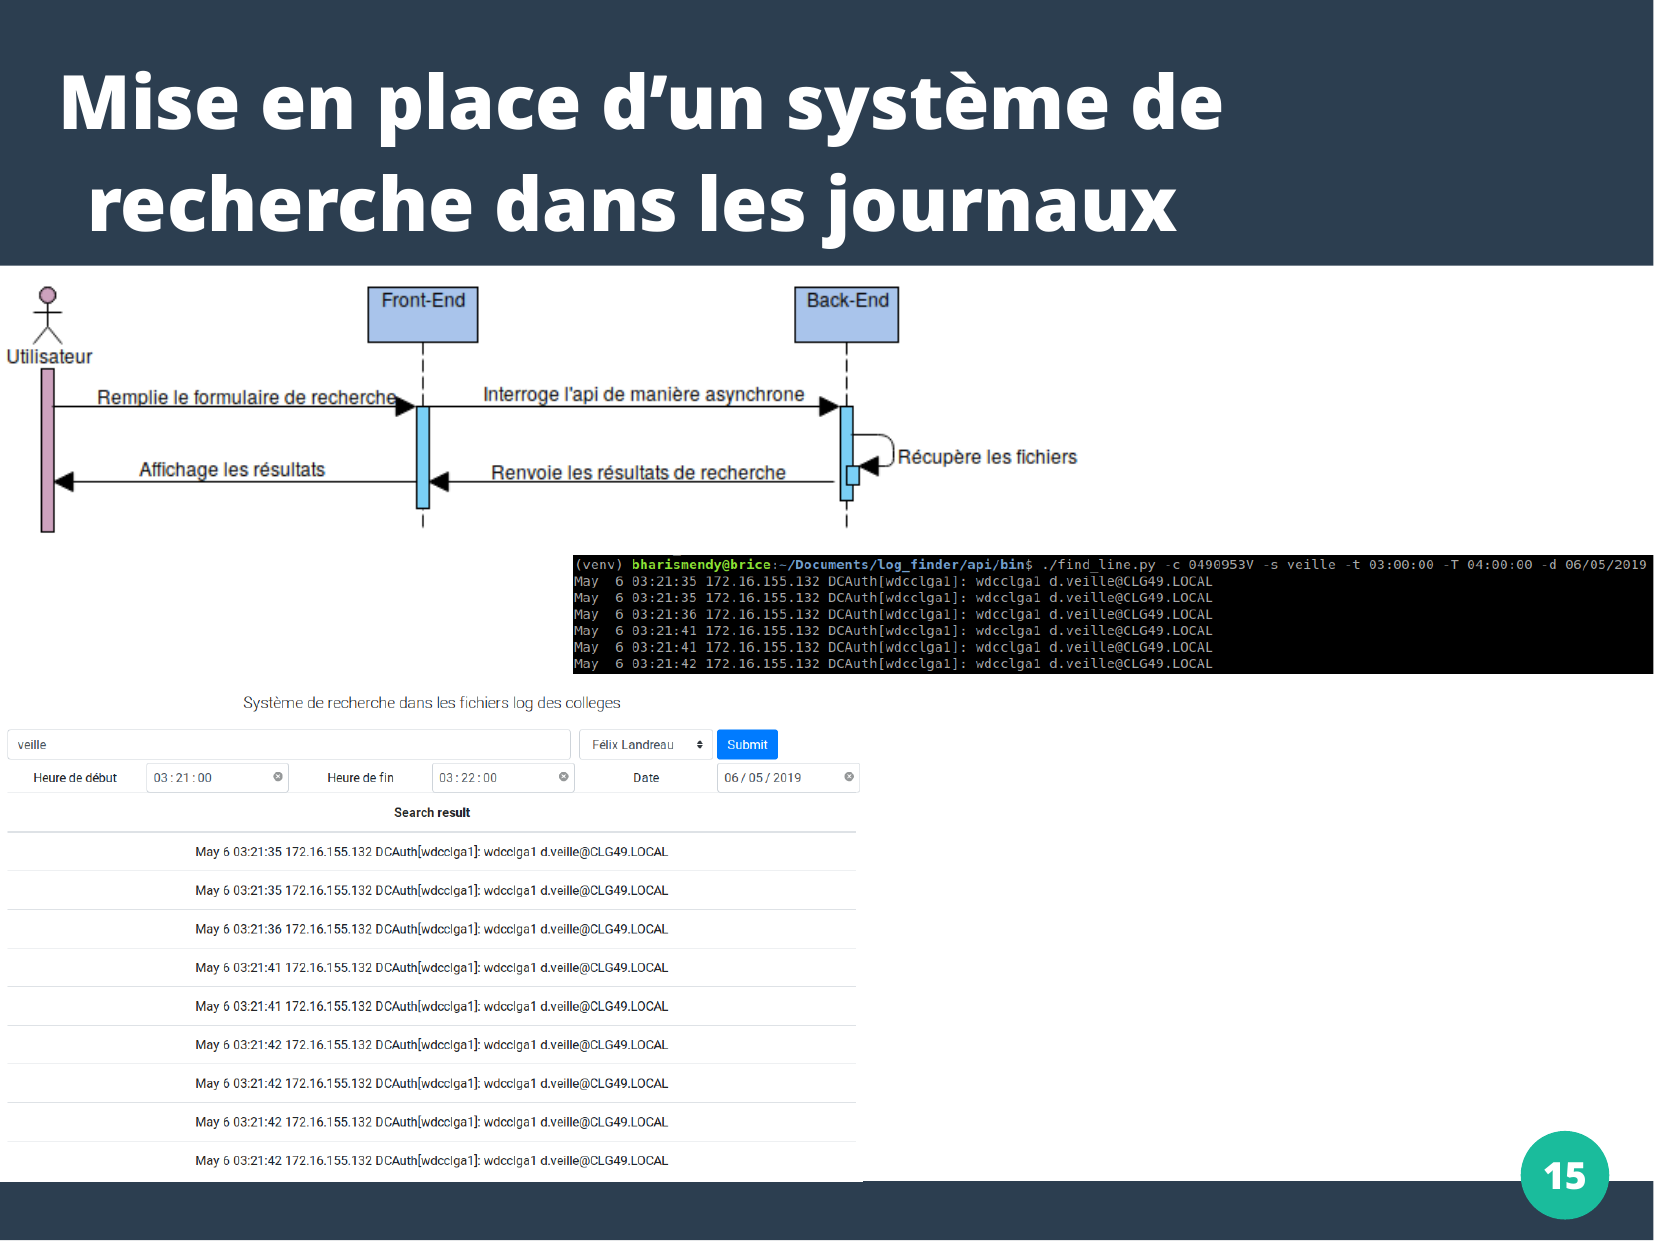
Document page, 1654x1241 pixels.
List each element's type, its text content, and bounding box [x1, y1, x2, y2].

title Mise en place d’un système de recherche dans les journaux [59, 49, 1595, 207]
picture [5, 279, 1087, 544]
picture [573, 555, 1654, 674]
picture [0, 689, 863, 1182]
